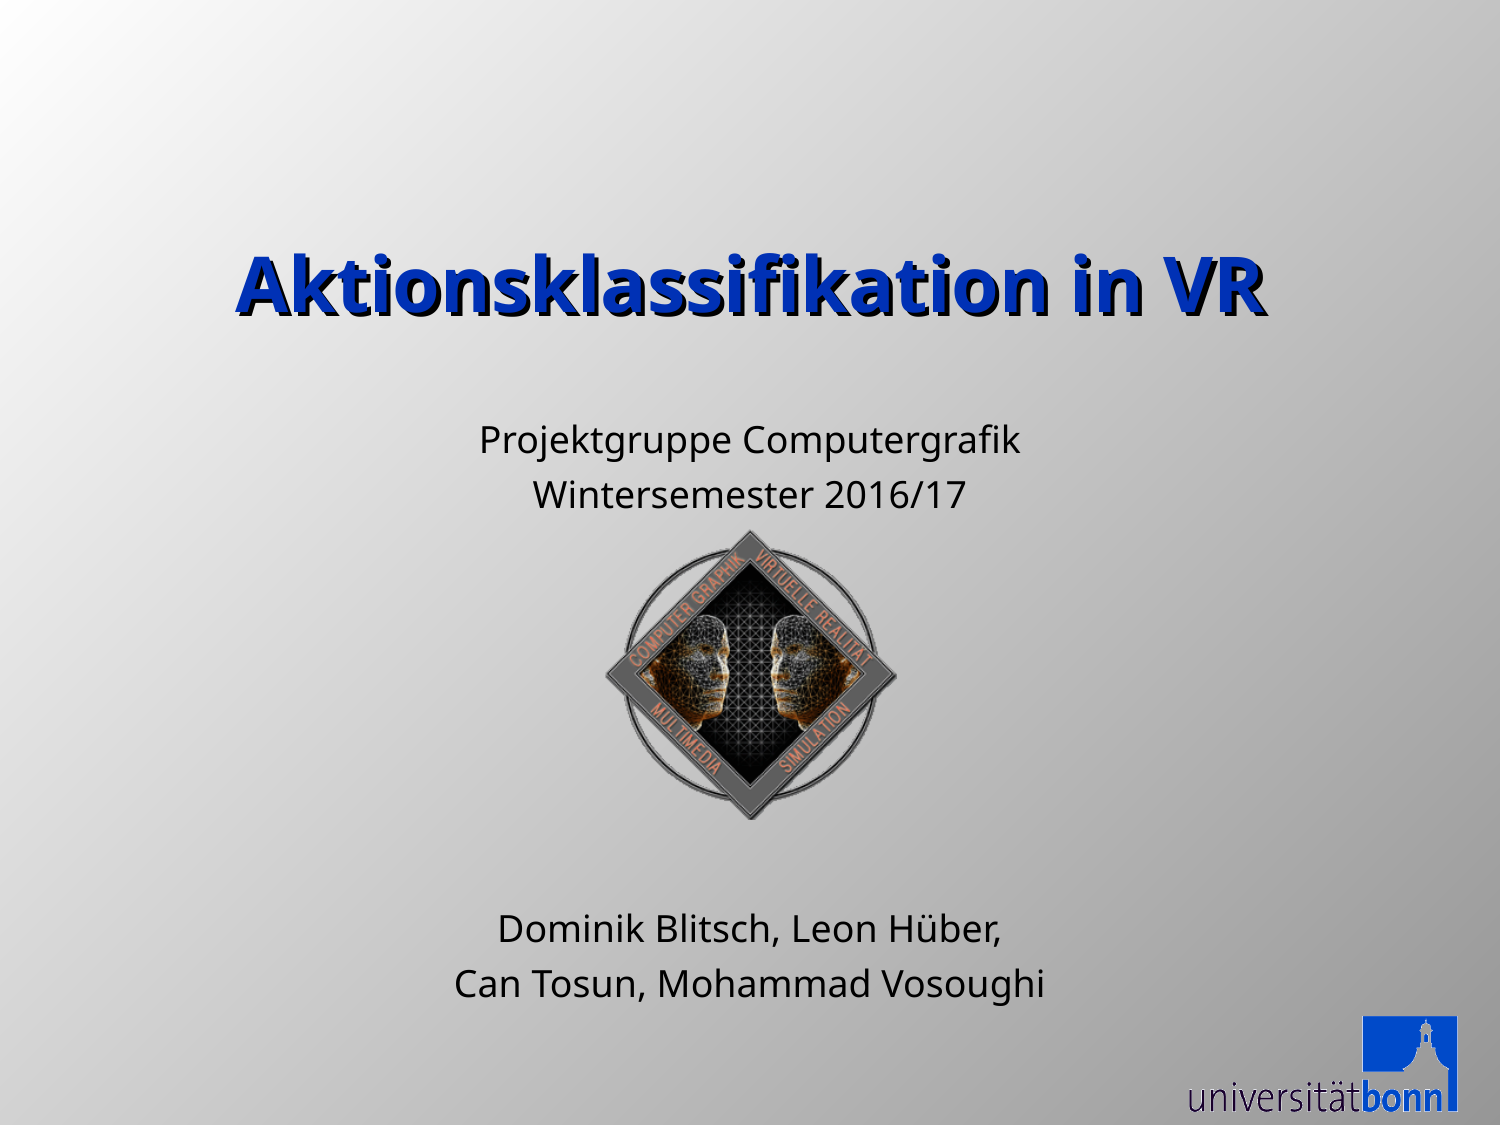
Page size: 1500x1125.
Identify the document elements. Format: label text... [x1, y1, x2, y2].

subtitle Projektgruppe Computergrafik Wintersemester 2016/17 Dominik Blitsch, Leon Hüber, Can Tosun, Mohammad Vosoughi [225, 408, 1276, 977]
title Aktionsklassifikation in VR [53, 160, 1447, 403]
picture [1187, 1014, 1459, 1113]
